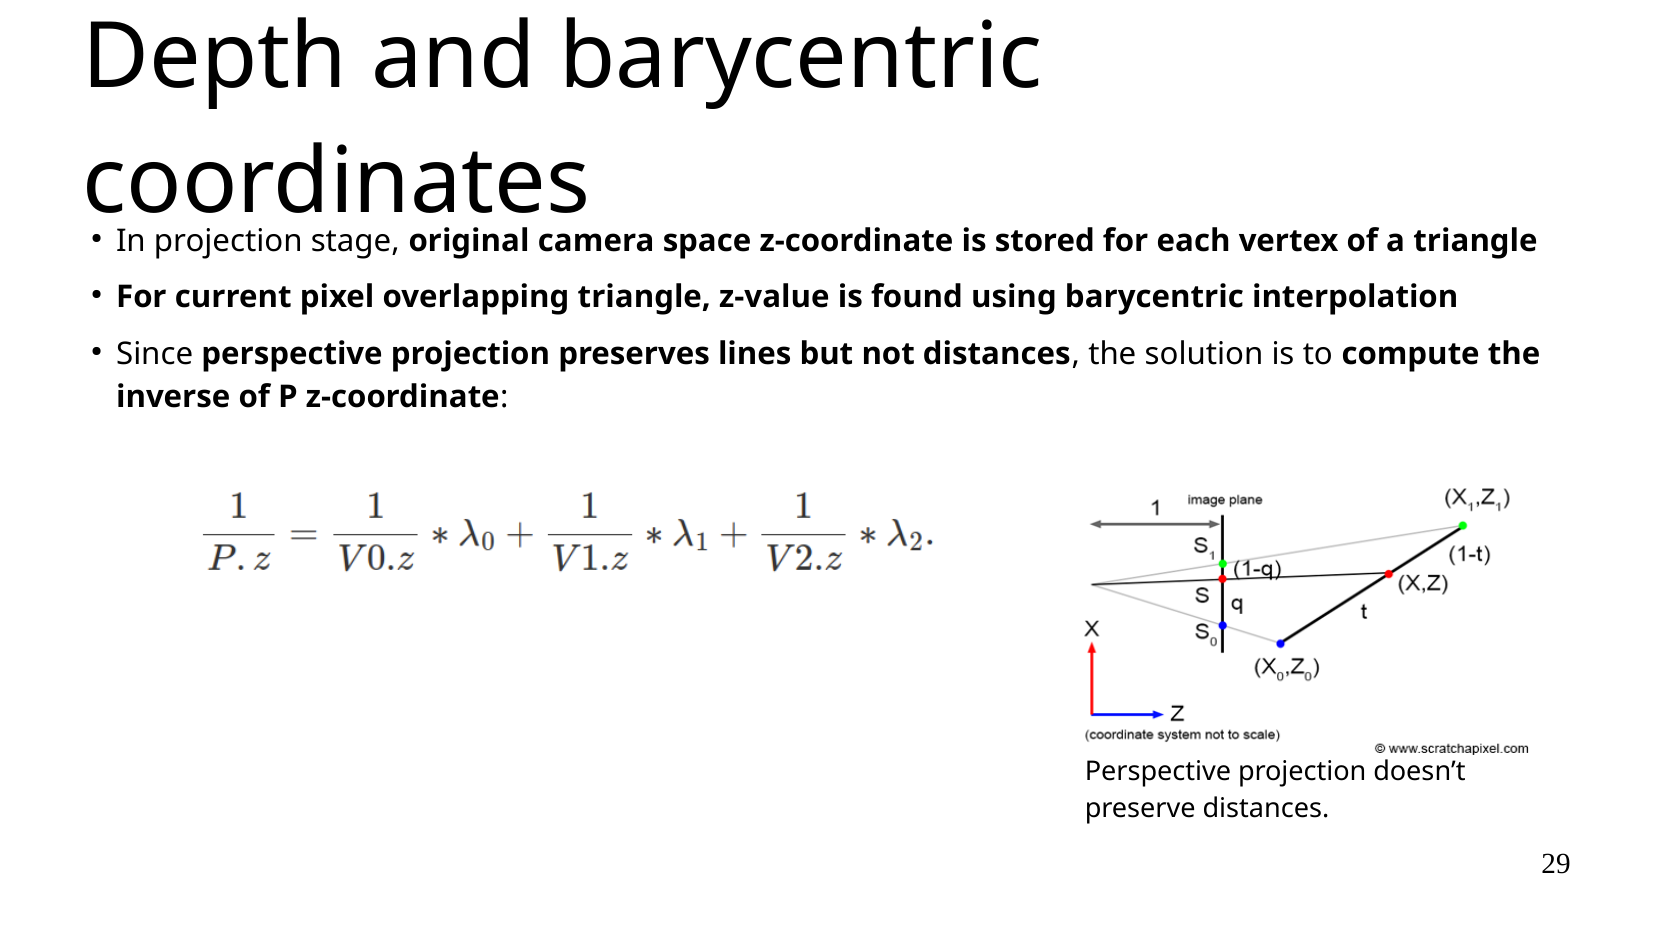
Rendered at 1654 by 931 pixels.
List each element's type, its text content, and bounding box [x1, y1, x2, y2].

text_box Perspective projection doesn’t preserve distances. [1070, 744, 1399, 827]
picture [1071, 479, 1531, 757]
picture [180, 459, 961, 601]
title Depth and barycentric coordinates [82, 37, 1571, 193]
list In projection stage, original camera space z-coordinate is stored for each vertex of a triangle For current pixel overlapping triangle, z-value is found using barycentric interpolation Since perspective projection preserves lines but not distances, the solution is to compute the inverse of P z-coordinate: [82, 217, 1571, 451]
